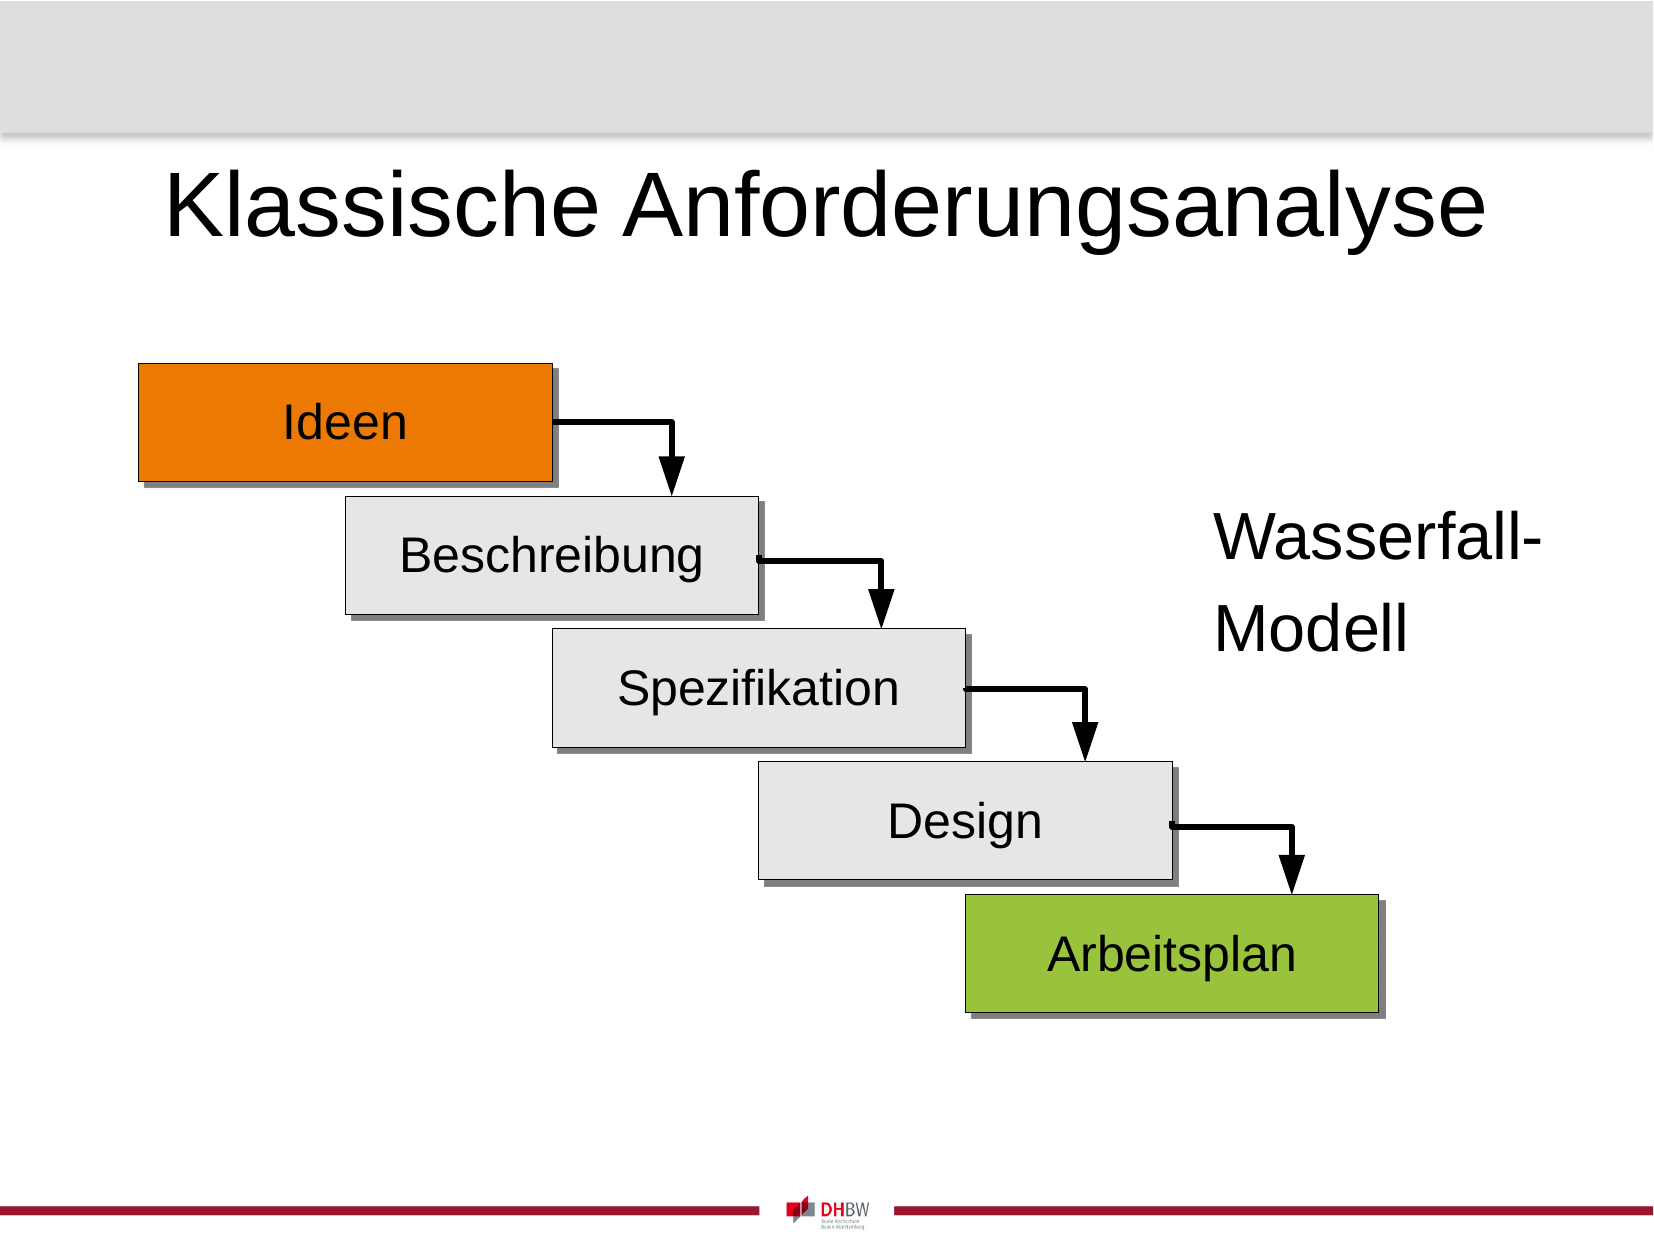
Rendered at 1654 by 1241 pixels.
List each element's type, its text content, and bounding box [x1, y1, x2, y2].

text_box Ideen [138, 363, 553, 482]
text_box Beschreibung [345, 496, 759, 615]
title Klassische Anforderungsanalyse [82, 147, 1571, 257]
text_box Design [758, 761, 1173, 880]
text_box Spezifikation [552, 628, 966, 748]
text_box Arbeitsplan [965, 894, 1379, 1013]
picture [0, 1, 1654, 1237]
list Wasserfall- Modell [1213, 499, 1583, 692]
